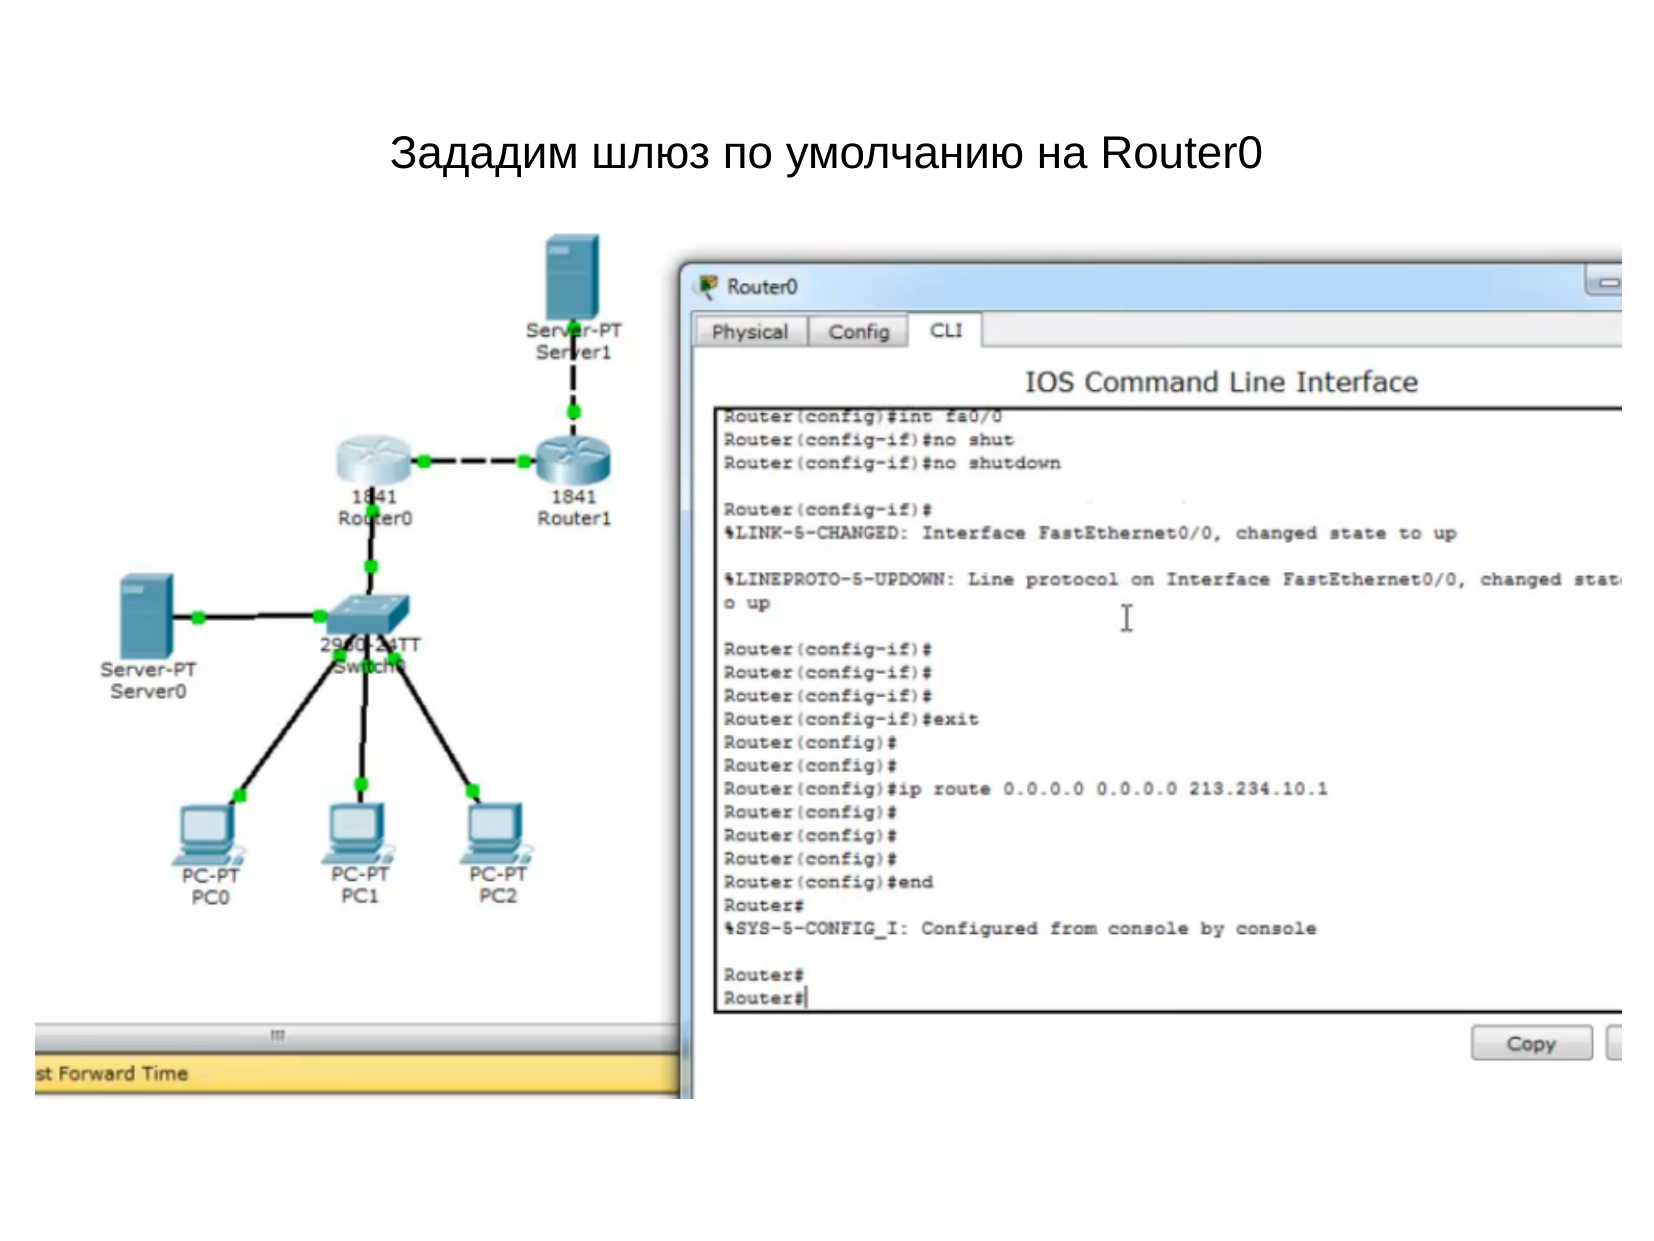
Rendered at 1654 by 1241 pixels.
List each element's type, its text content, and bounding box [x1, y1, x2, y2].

title Зададим шлюз по умолчанию на Router0 [82, 49, 1571, 224]
picture [35, 224, 1622, 1099]
